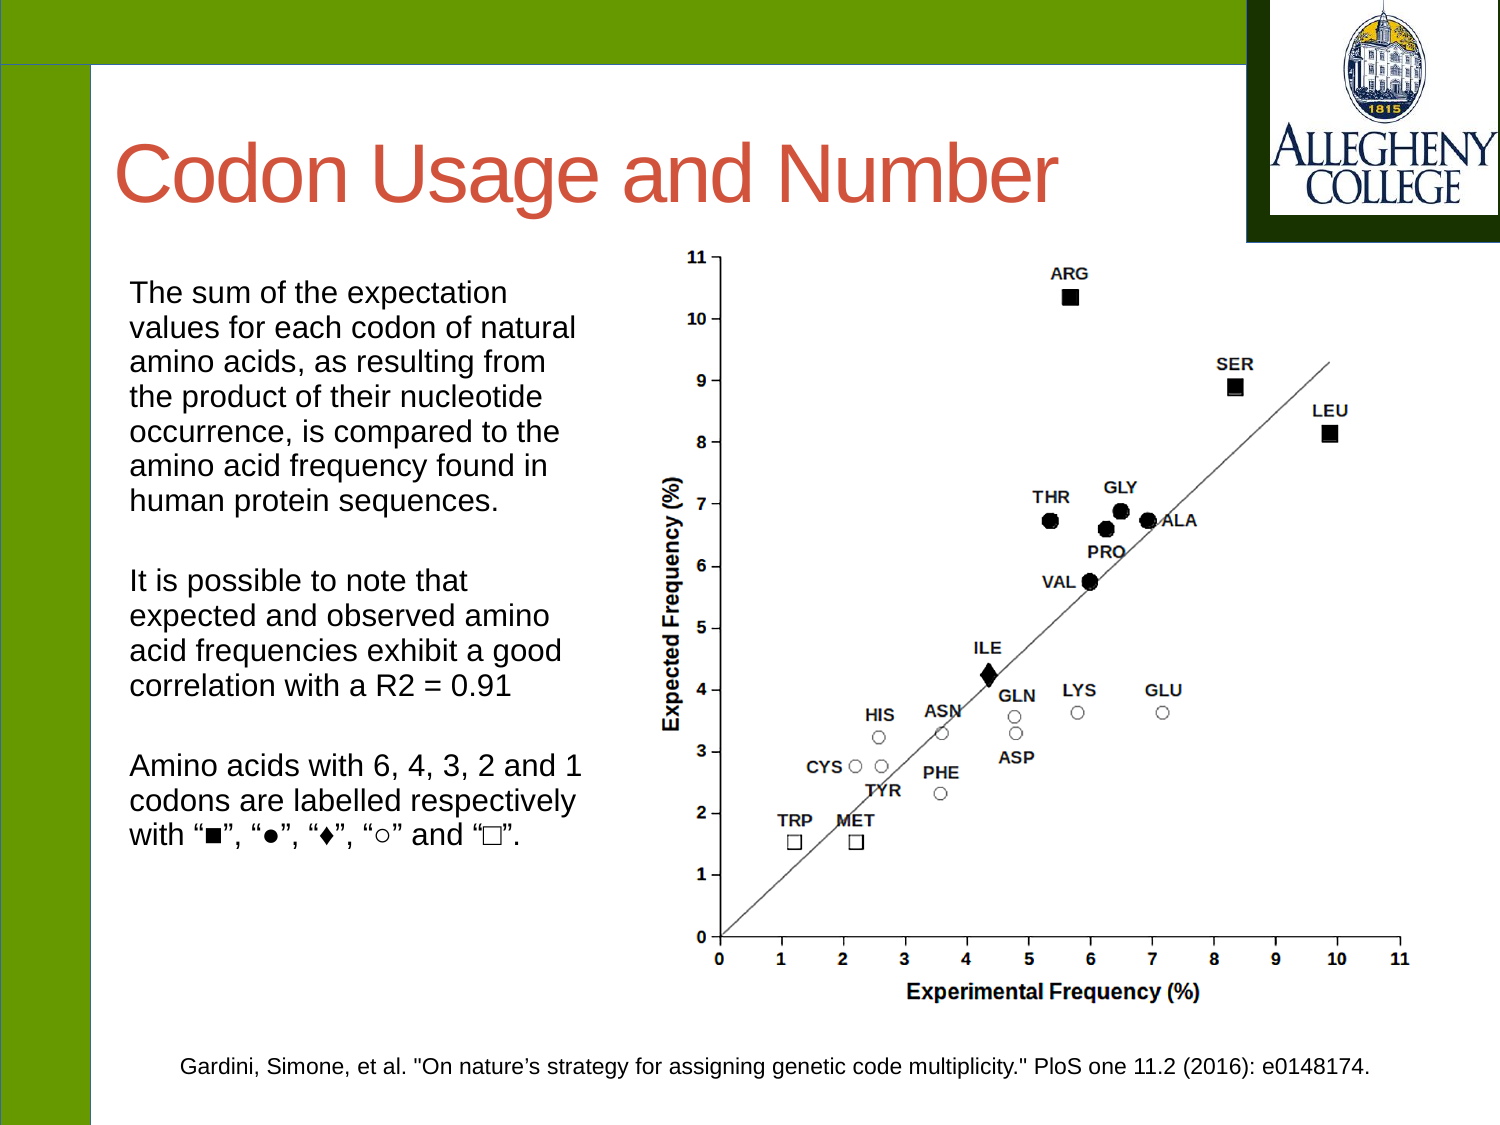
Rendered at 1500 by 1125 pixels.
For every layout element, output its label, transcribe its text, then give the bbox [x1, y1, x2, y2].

picture [1270, 0, 1498, 216]
text_box The sum of the expectation values for each codon of natural amino acids, as resulting from the product of their nucleotide occurrence, is compared to the amino acid frequency found in human protein sequences. It is possible to note that expected and observed amino acid frequencies exhibit a good correlation with a R2 = 0.91 Amino acids with 6, 4, 3, 2 and 1 codons are labelled respectively with “■”, “●”, “♦”, “○” and “□”. [114, 267, 610, 929]
picture [660, 250, 1411, 1006]
text_box [0, 0, 1500, 1125]
text_box Gardini, Simone, et al. "On nature’s strategy for assigning genetic code multiplicity." PloS one 11.2 (2016): e0148174. [165, 1046, 1426, 1092]
title Codon Usage and Number [98, 87, 1449, 250]
